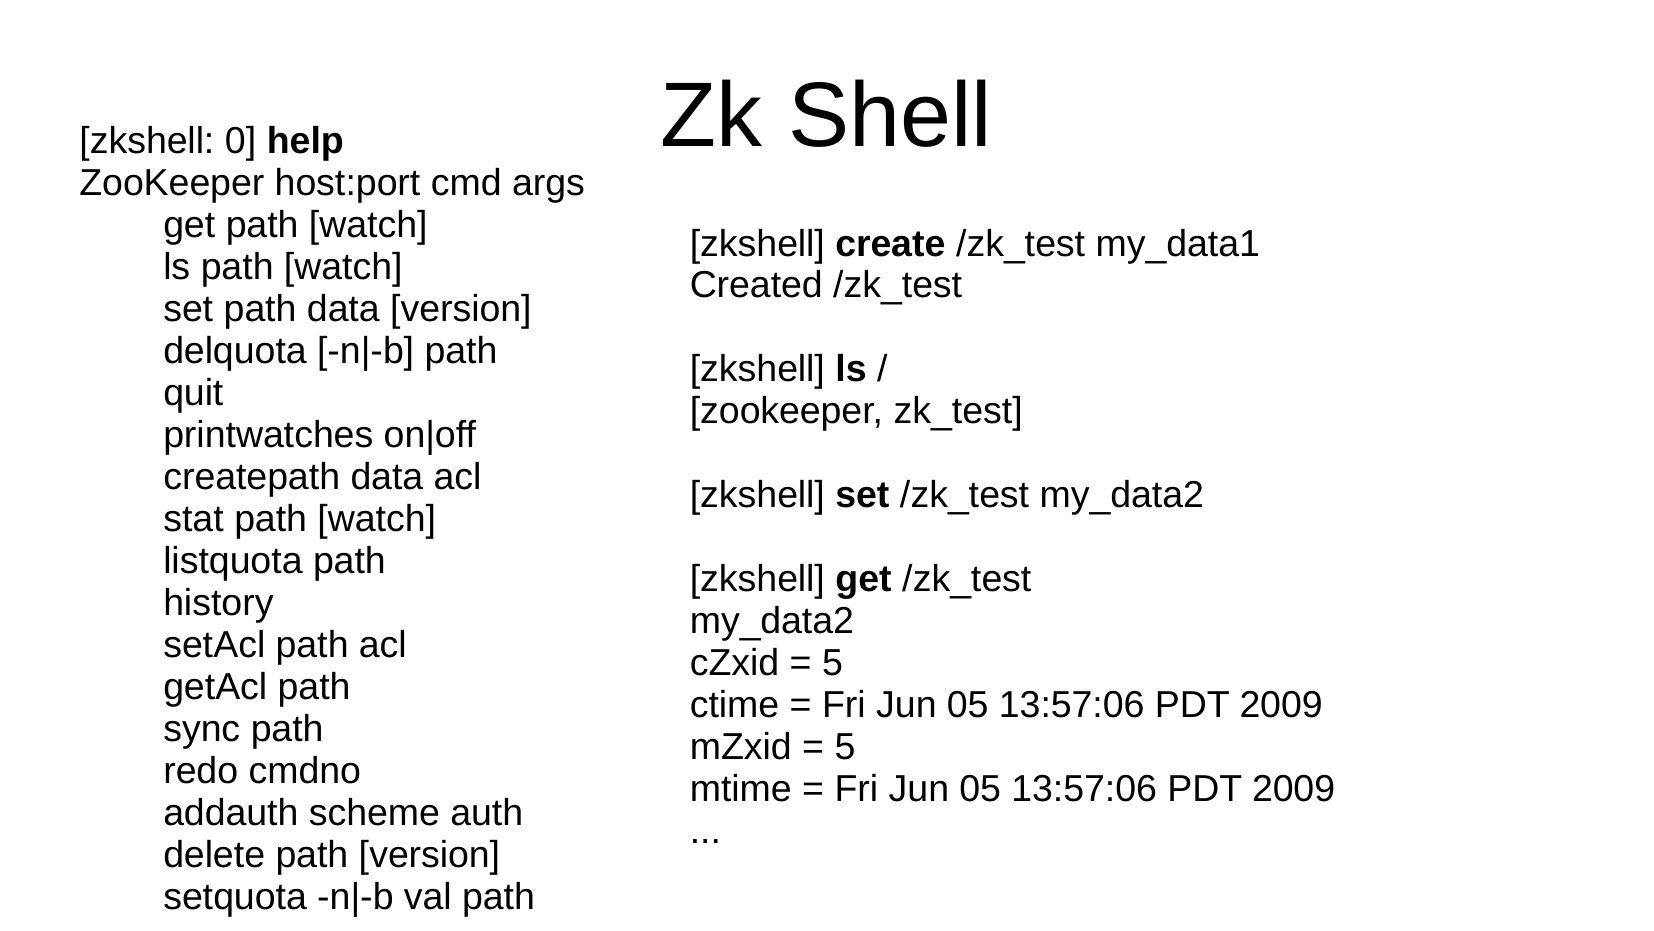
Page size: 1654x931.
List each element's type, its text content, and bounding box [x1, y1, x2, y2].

title Zk Shell [82, 37, 1571, 193]
text_box [zkshell] create /zk_test my_data1 Created /zk_test [zkshell] ls / [zookeeper, zk_test] [zkshell] set /zk_test my_data2 [zkshell] get /zk_test my_data2 cZxid = 5 ctime = Fri Jun 05 13:57:06 PDT 2009 mZxid = 5 mtime = Fri Jun 05 13:57:06 PDT 2009 ... [675, 214, 1351, 902]
text_box [zkshell: 0] help ZooKeeper host:port cmd args get path [watch] ls path [watch] set path data [version] delquota [-n|-b] path quit printwatches on|off createpath data acl stat path [watch] listquota path history setAcl path acl getAcl path sync path redo cmdno addauth scheme auth delete path [version] setquota -n|-b val path [64, 112, 601, 926]
